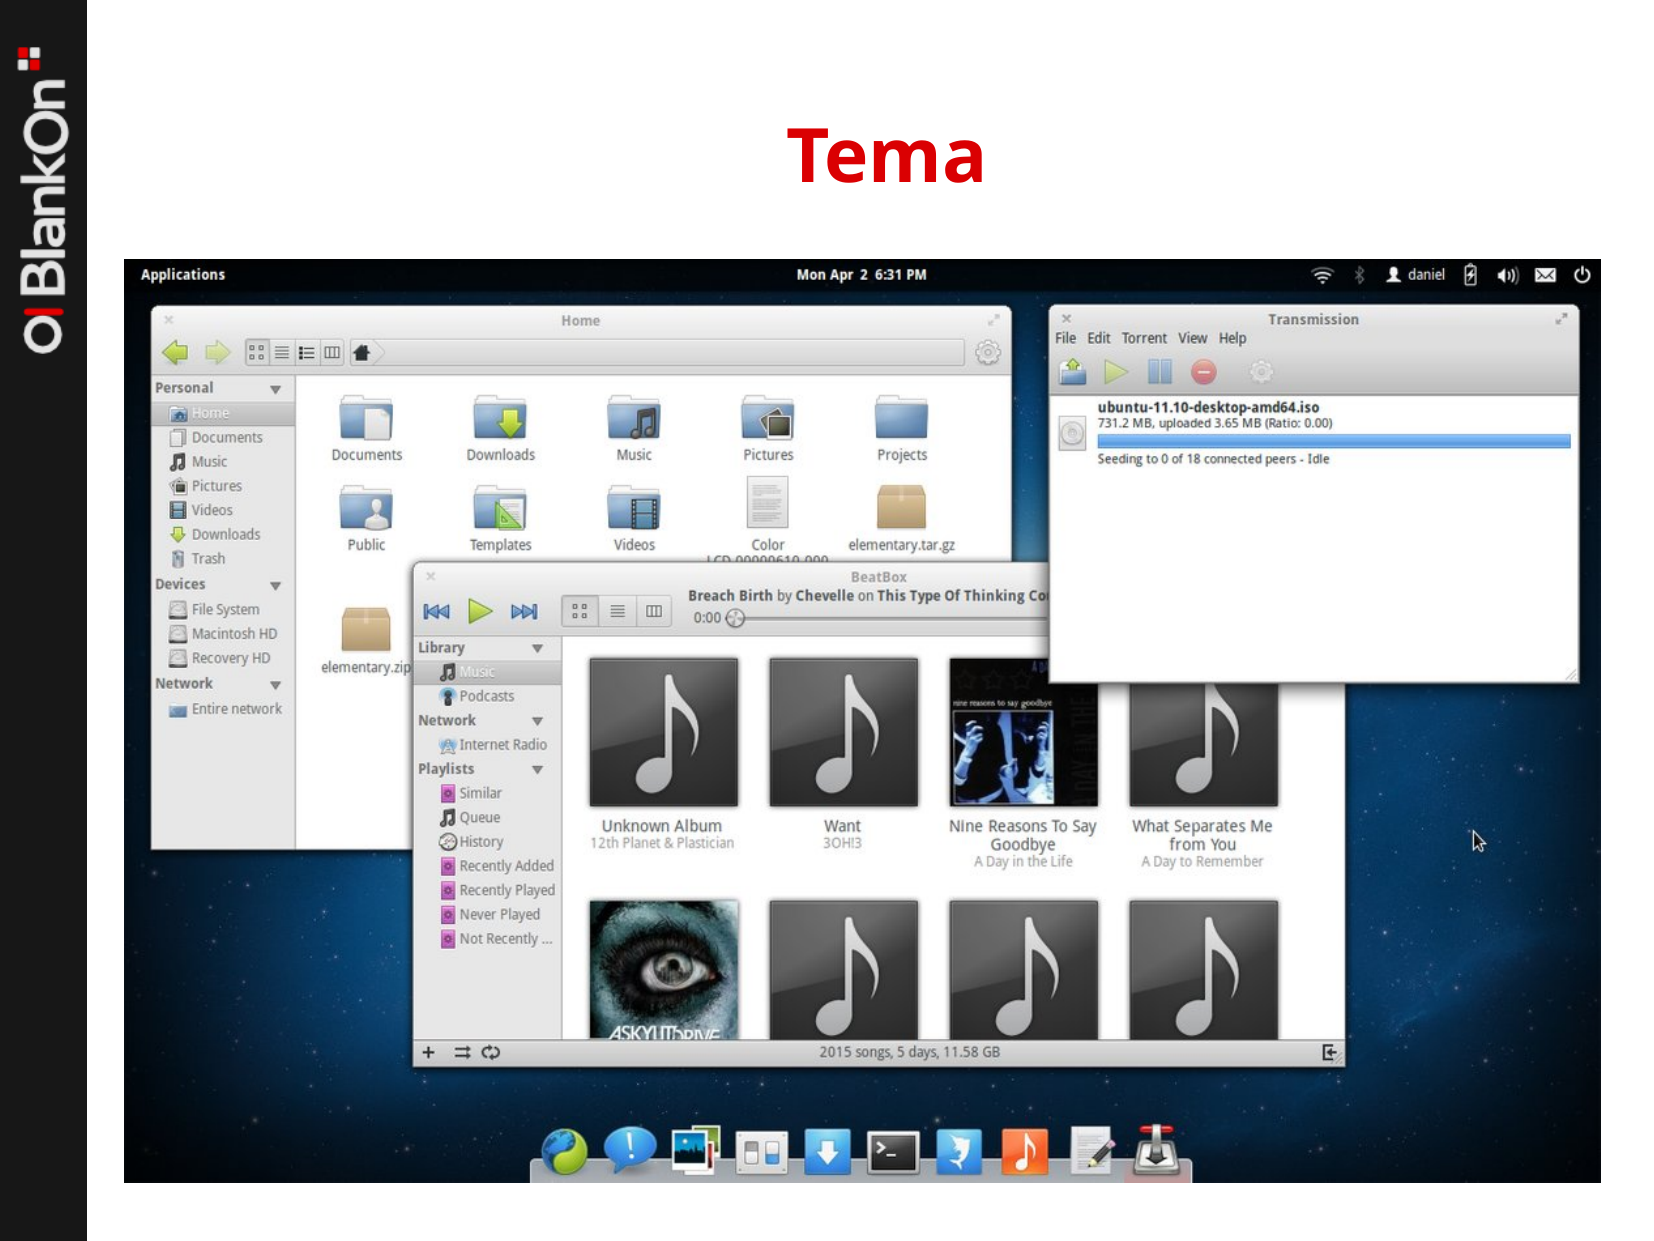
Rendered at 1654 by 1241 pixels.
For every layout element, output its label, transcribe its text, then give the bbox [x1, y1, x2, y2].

picture [0, 0, 87, 1241]
picture [124, 259, 1601, 1183]
title Tema [124, 49, 1613, 257]
